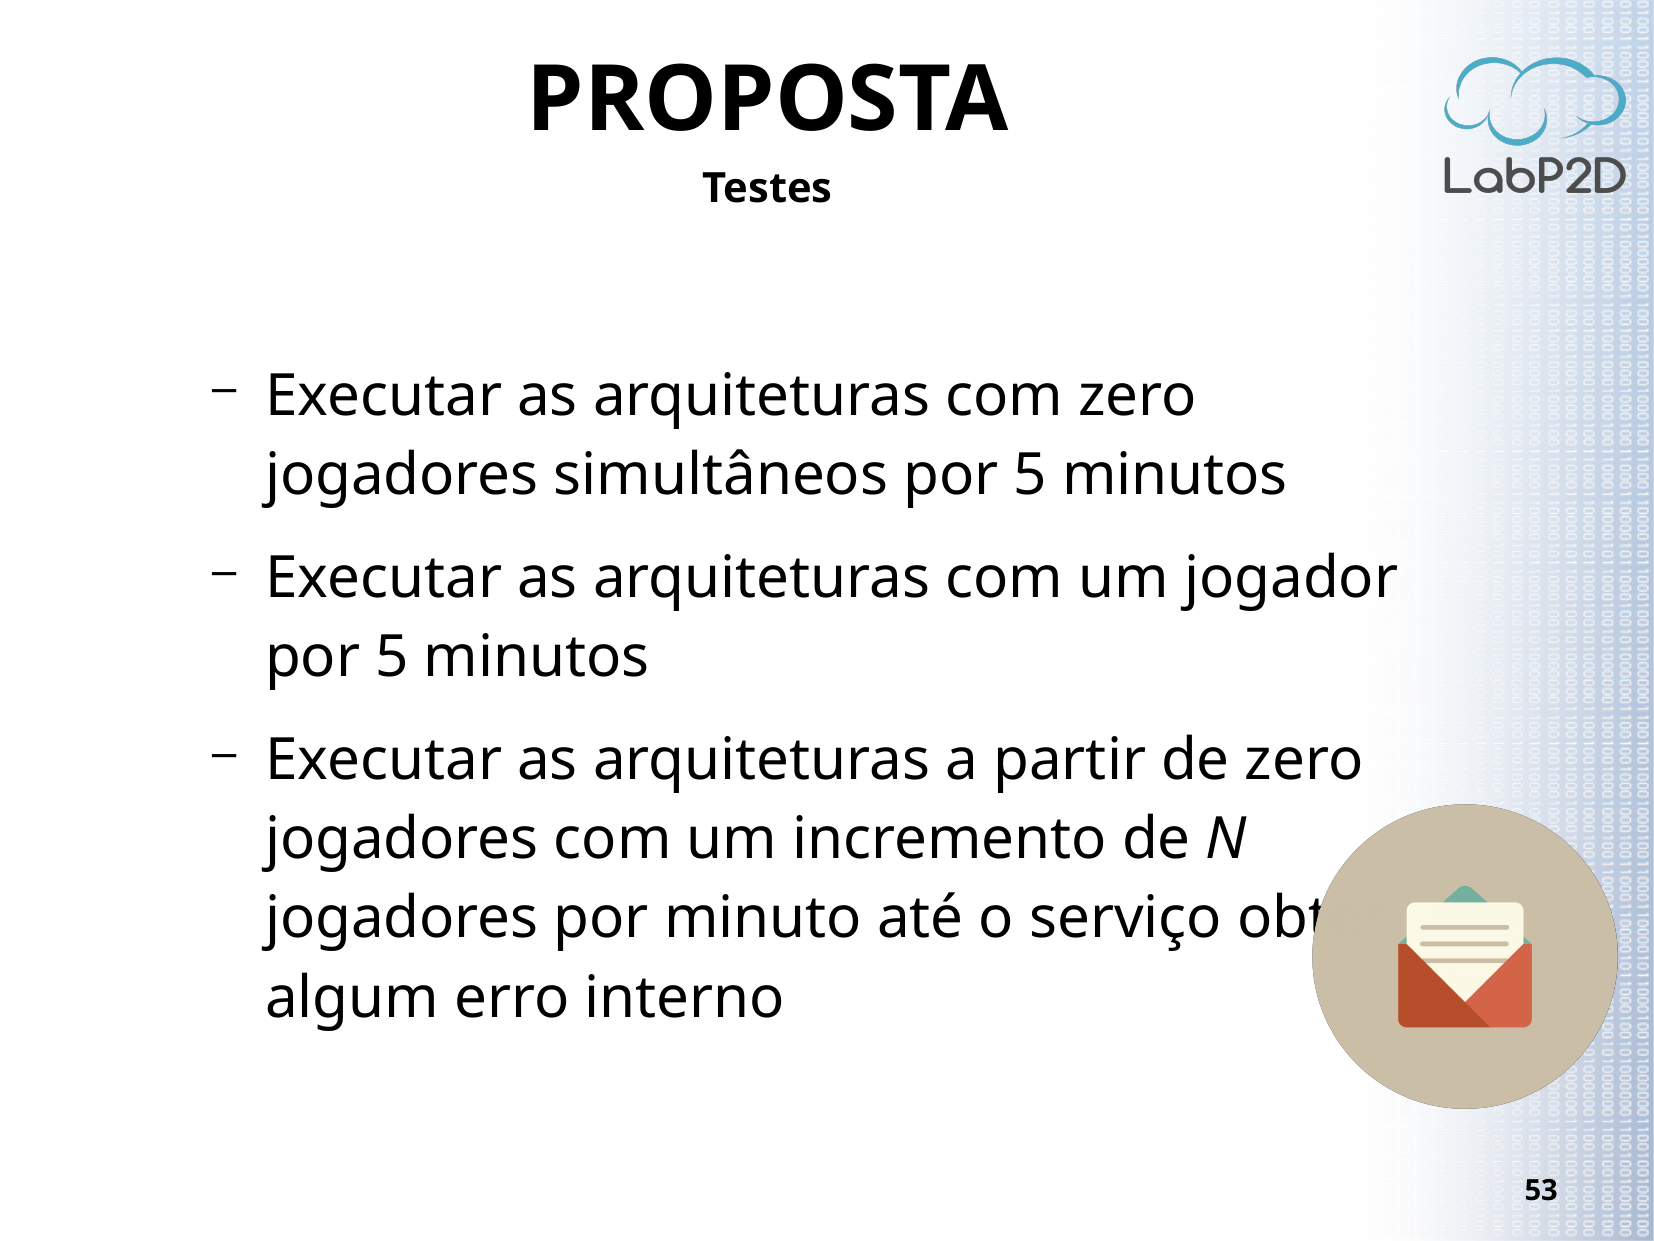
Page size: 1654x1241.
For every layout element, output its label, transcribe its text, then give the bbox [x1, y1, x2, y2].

title PROPOSTA Testes [82, 19, 1453, 227]
picture [1311, 1, 1654, 1240]
list Executar as arquiteturas com zero jogadores simultâneos por 5 minutos Executar as arquiteturas com um jogador por 5 minutos Executar as arquiteturas a partir de zero jogadores com um incremento de N jogadores por minuto até o serviço obter algum erro interno [123, 271, 1406, 1116]
